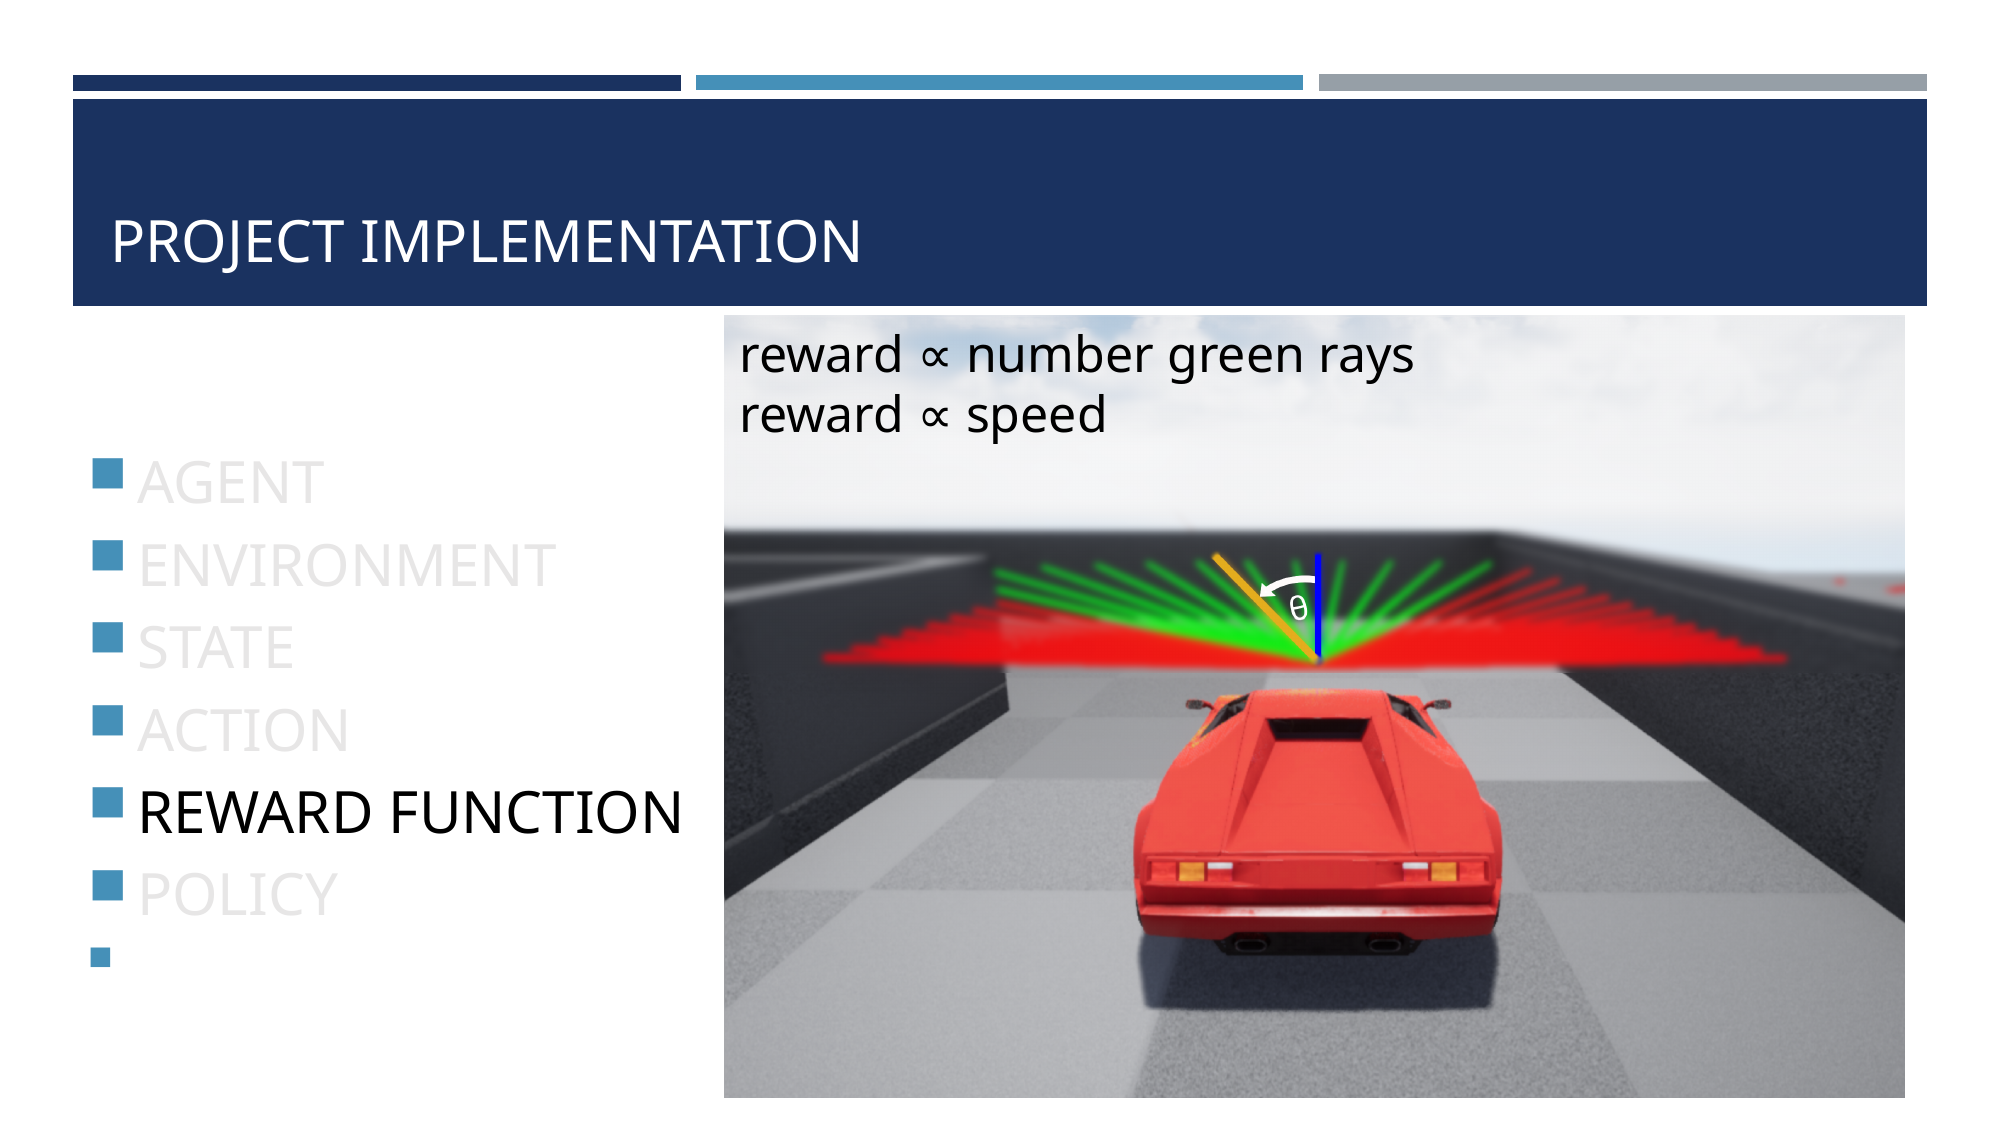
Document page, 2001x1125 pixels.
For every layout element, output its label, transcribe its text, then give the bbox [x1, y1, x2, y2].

list AGENT ENVIRONMENT STATE ACTION REWARD FUNCTION POLICY [72, 307, 1120, 1124]
picture [724, 315, 1905, 1098]
title PROJECT IMPLEMENTATION [95, 119, 1905, 282]
text_box reward ∝ number green rays reward ∝ speed [724, 315, 1725, 452]
